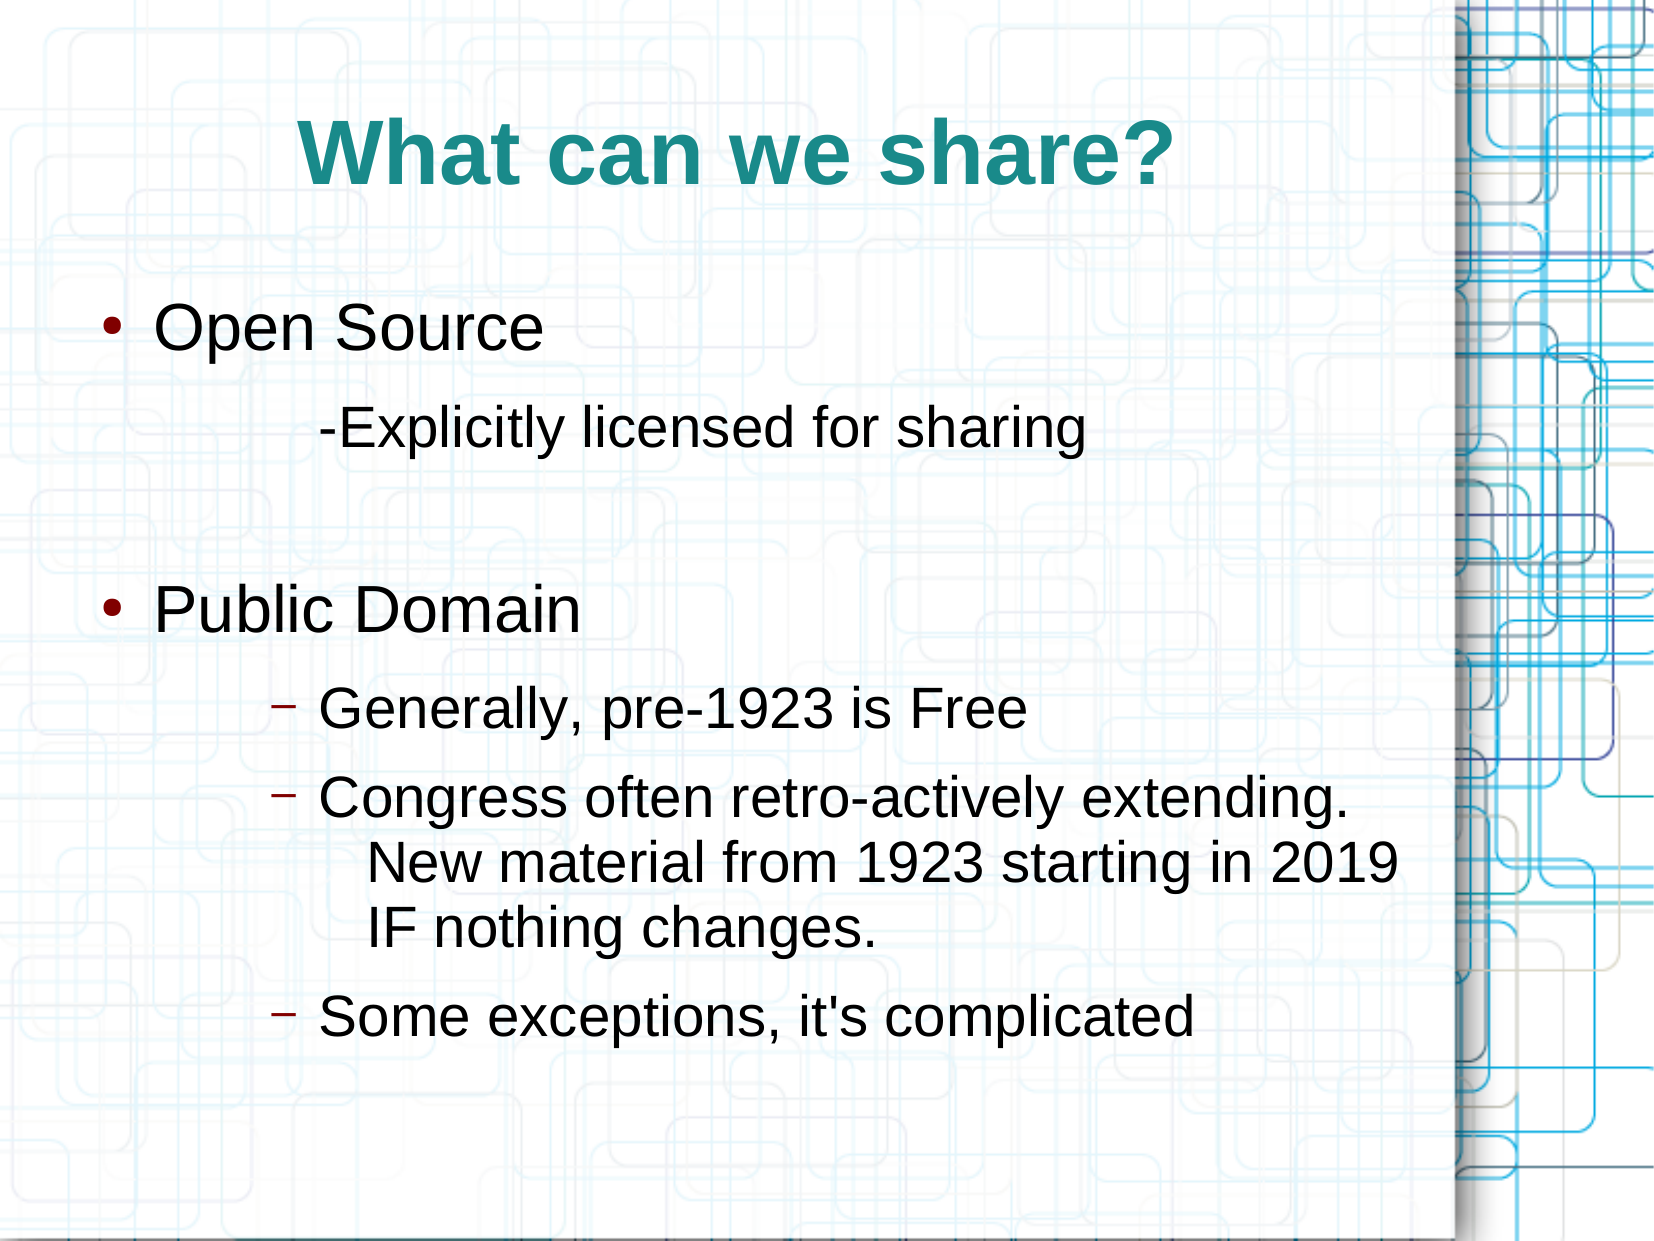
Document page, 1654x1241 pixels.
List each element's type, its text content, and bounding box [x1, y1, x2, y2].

picture [0, 0, 1654, 1241]
list Open Source -Explicitly licensed for sharing Public Domain Generally, pre-1923 is Free Congress often retro-actively extending. New material from 1923 starting in 2019 IF nothing changes. Some exceptions, it's complicated [82, 290, 1418, 1049]
title What can we share? [59, 49, 1418, 257]
